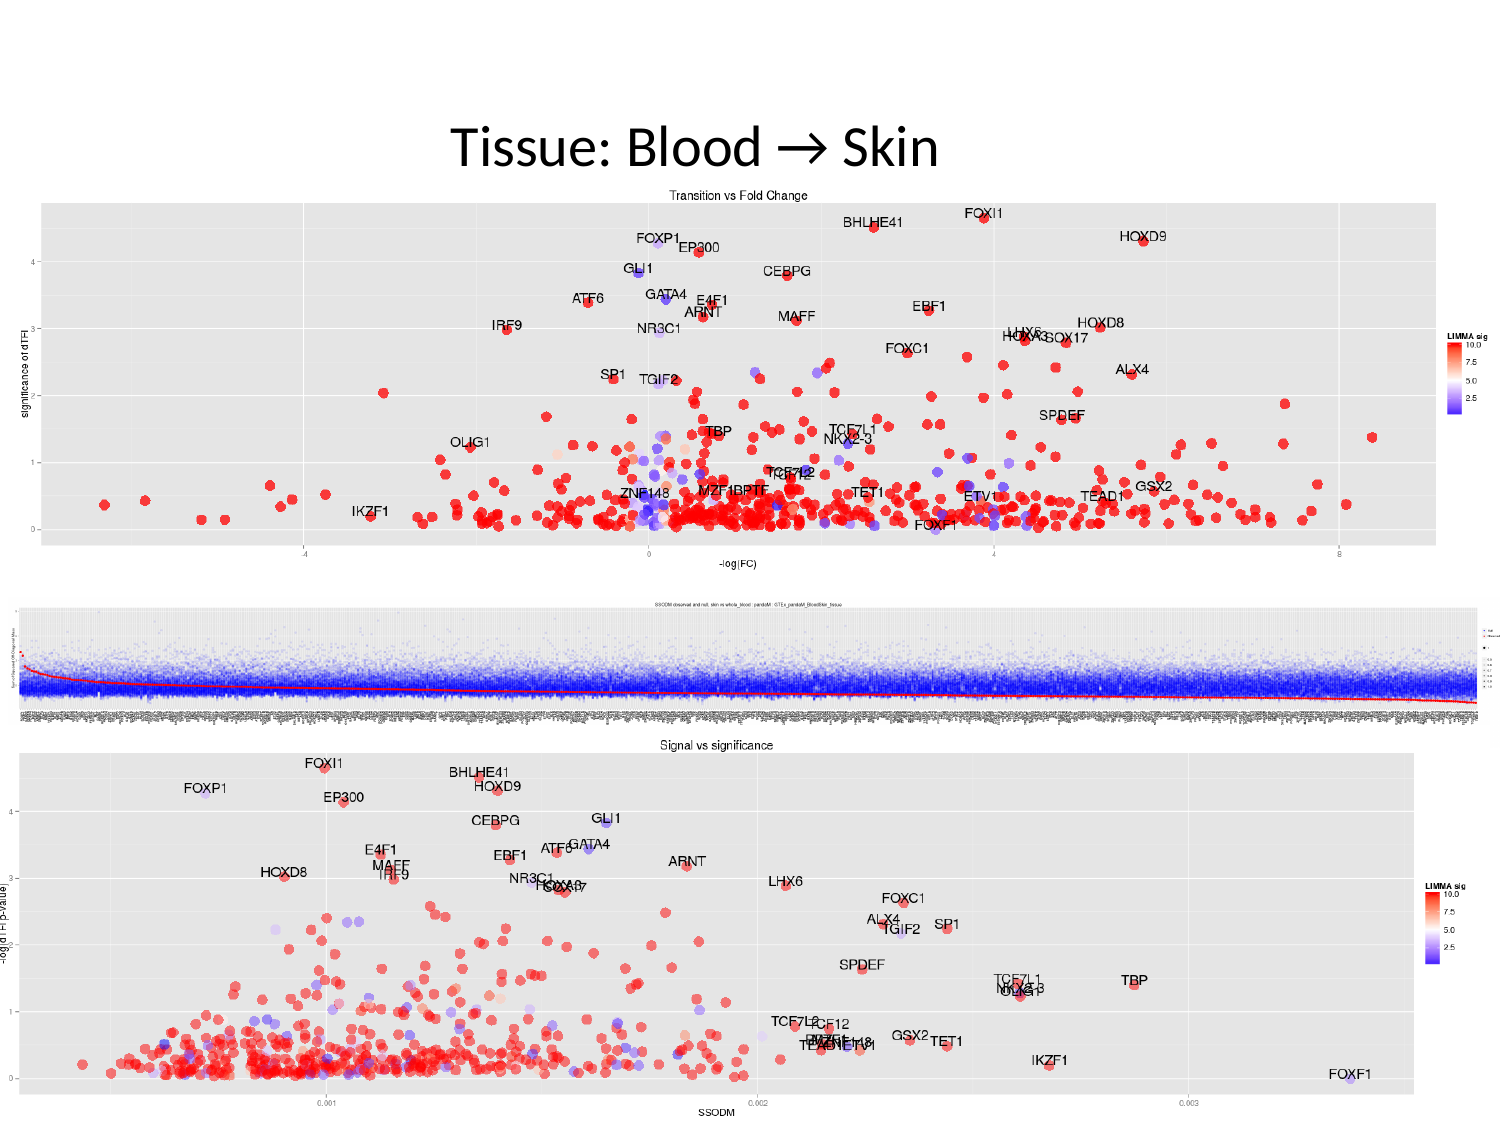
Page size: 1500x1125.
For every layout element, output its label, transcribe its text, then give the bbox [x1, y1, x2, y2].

title Tissue: Blood → Skin [57, 31, 1333, 175]
picture [11, 175, 1500, 576]
picture [0, 597, 1500, 1125]
